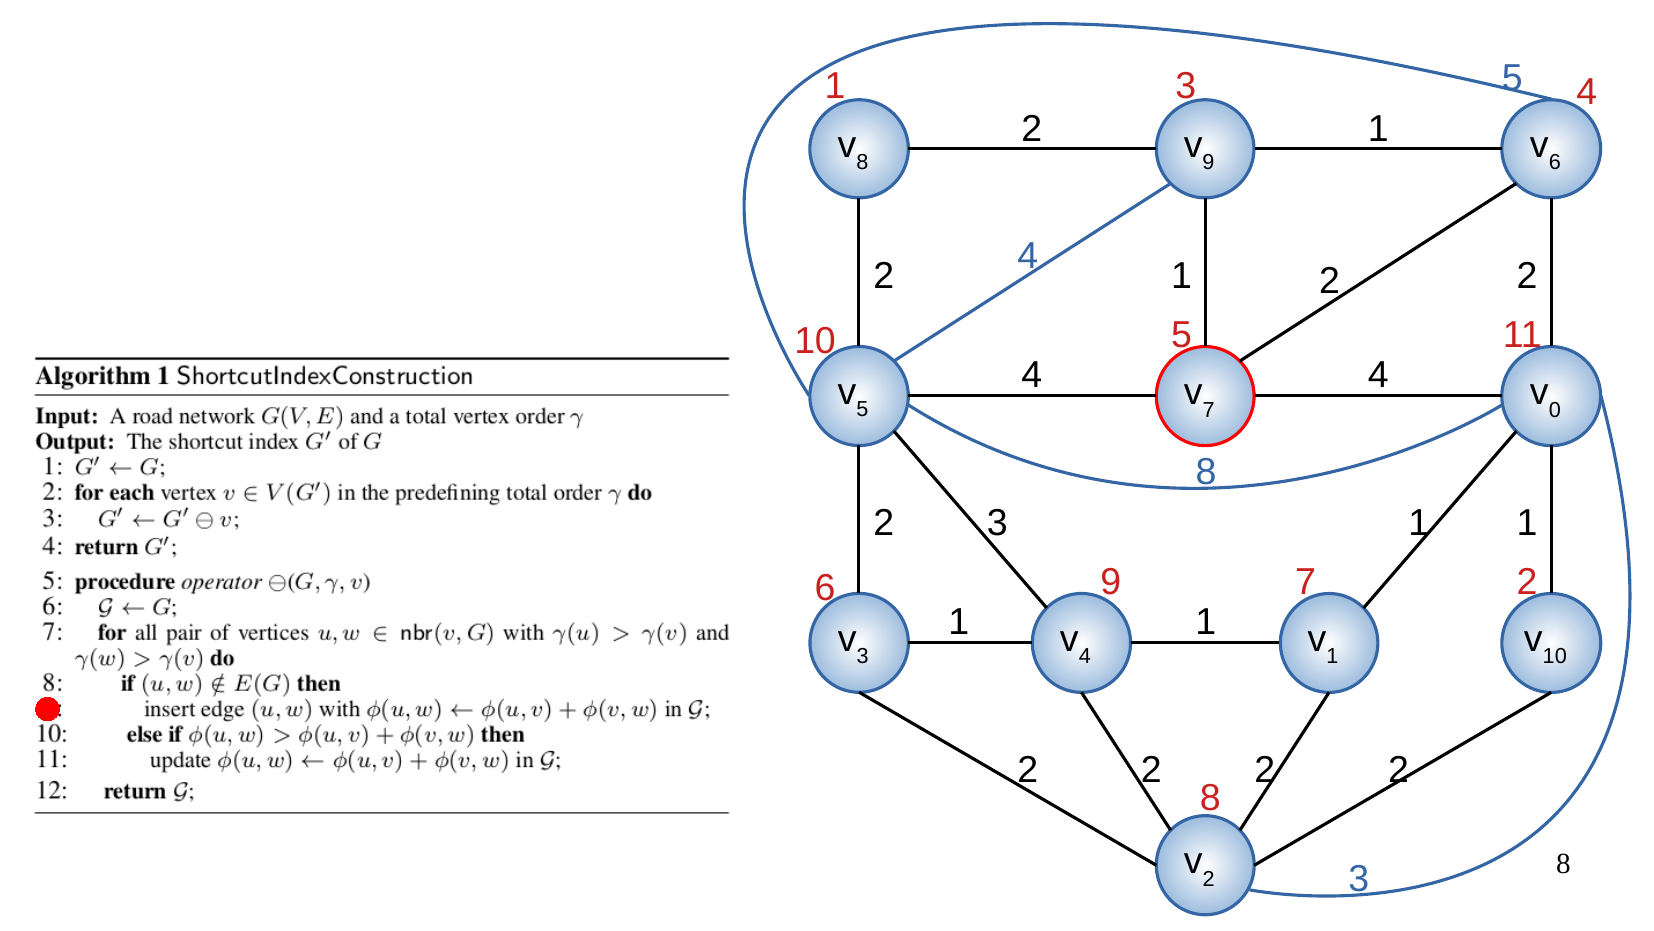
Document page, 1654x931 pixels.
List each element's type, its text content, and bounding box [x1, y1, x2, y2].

text_box v6 [1501, 99, 1601, 198]
text_box 10 [779, 312, 865, 369]
text_box v3 [809, 593, 909, 693]
text_box [35, 697, 60, 721]
text_box 2 [858, 494, 909, 557]
text_box 4 [1353, 346, 1404, 409]
text_box 1 [1353, 99, 1404, 161]
text_box 1 [1393, 494, 1443, 557]
text_box 2 [1501, 552, 1552, 615]
text_box v5 [809, 346, 909, 446]
text_box 4 [1561, 63, 1611, 126]
text_box v1 [1280, 593, 1378, 693]
text_box 5 [1487, 49, 1538, 112]
text_box 11 [1488, 306, 1562, 363]
text_box v9 [1156, 100, 1254, 198]
text_box 6 [799, 558, 849, 621]
text_box 7 [1280, 552, 1329, 615]
text_box 2 [1373, 740, 1423, 803]
text_box v2 [1156, 820, 1255, 915]
text_box 1 [1156, 247, 1206, 306]
text_box 4 [1006, 346, 1058, 409]
text_box 2 [1006, 99, 1058, 161]
text_box 8 [1180, 443, 1230, 505]
text_box 4 [1002, 226, 1052, 289]
text_box 1 [809, 57, 859, 120]
text_box v8 [809, 99, 909, 198]
text_box 5 [1156, 306, 1206, 368]
text_box 3 [972, 494, 1023, 557]
text_box 9 [1085, 552, 1137, 615]
text_box 3 [1160, 57, 1210, 120]
text_box 8 [1185, 769, 1237, 832]
text_box v4 [1032, 593, 1131, 693]
text_box v10 [1501, 593, 1601, 693]
text_box v7 [1156, 346, 1255, 443]
text_box 1 [1180, 593, 1230, 656]
text_box 3 [1333, 849, 1384, 912]
text_box 1 [933, 593, 983, 656]
text_box 2 [1501, 247, 1552, 306]
text_box v0 [1501, 347, 1601, 446]
picture [32, 354, 733, 817]
text_box 2 [1304, 251, 1354, 314]
text_box 2 [858, 247, 909, 310]
text_box 2 [1126, 740, 1175, 803]
text_box 2 [1239, 740, 1290, 803]
text_box 2 [1002, 740, 1052, 803]
text_box 1 [1501, 494, 1552, 552]
